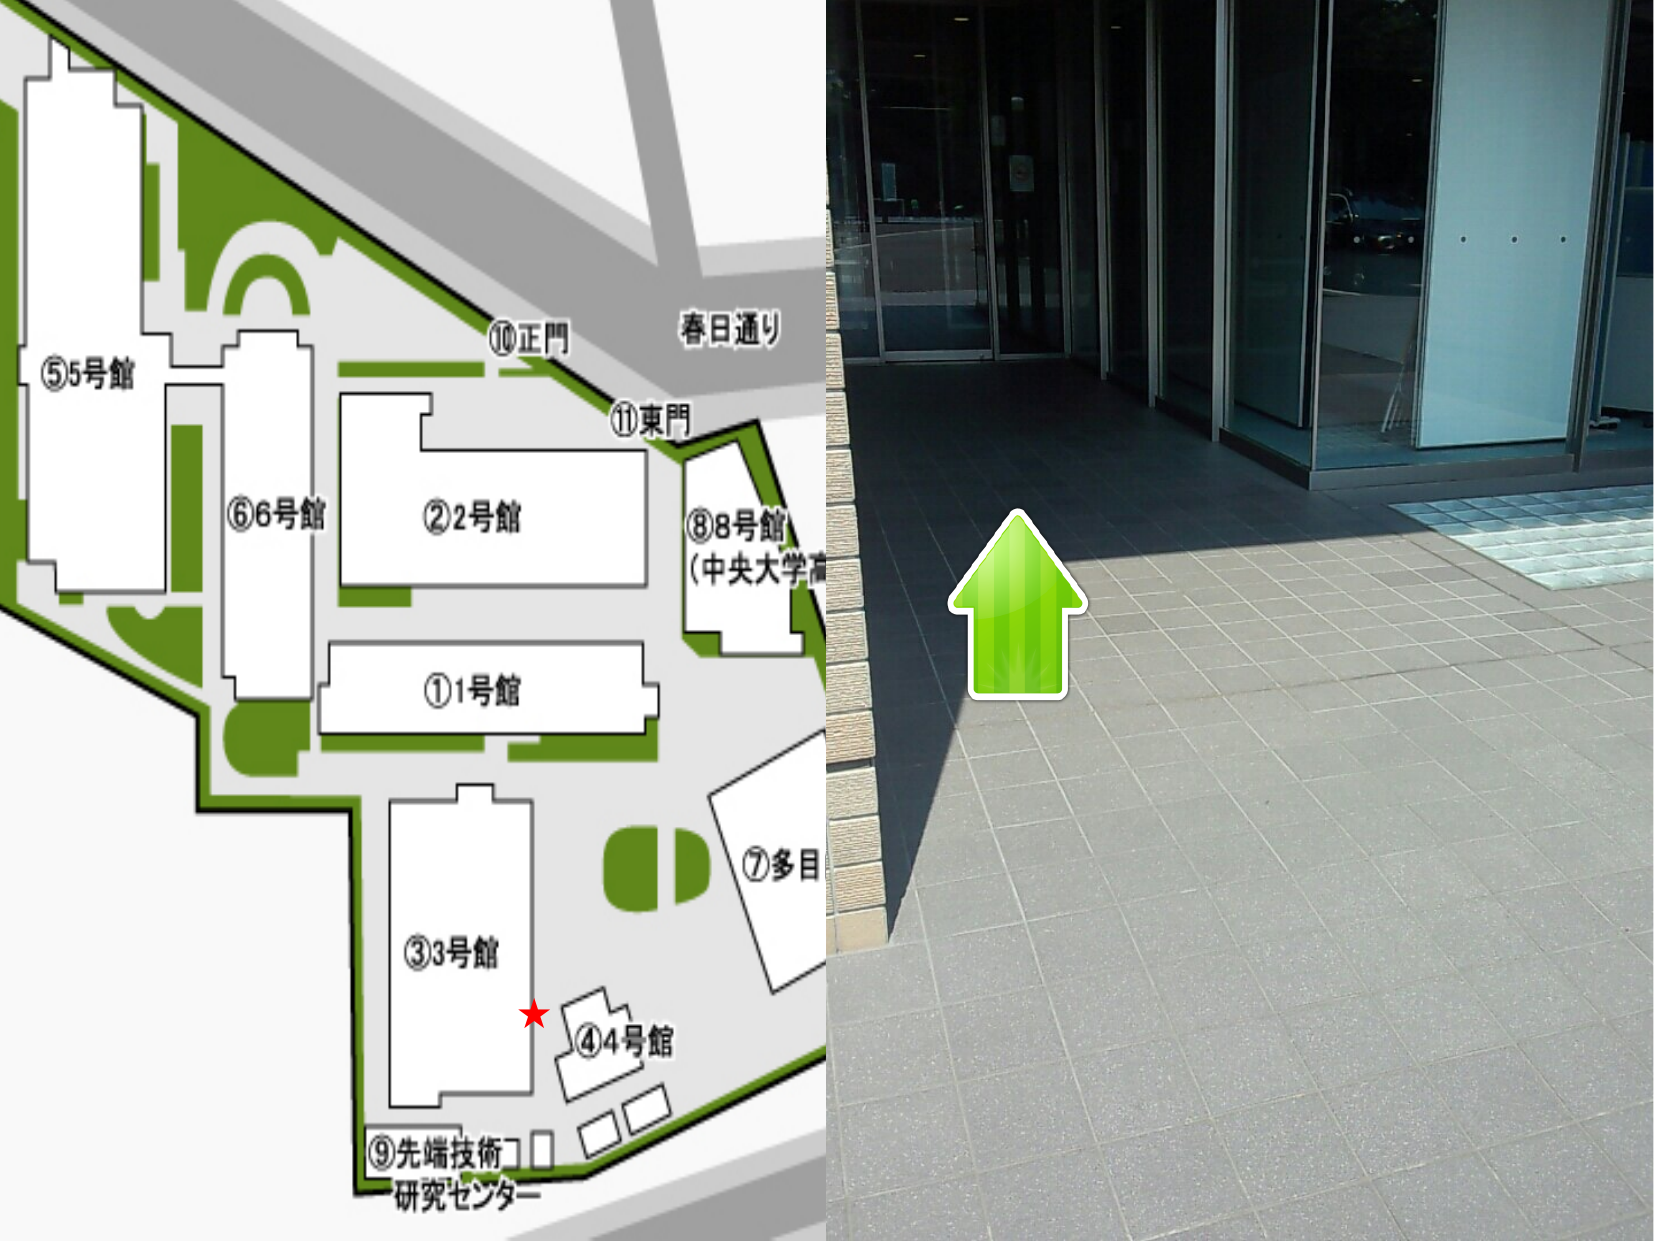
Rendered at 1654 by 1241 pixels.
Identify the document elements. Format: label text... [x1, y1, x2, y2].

picture [0, 0, 1654, 1241]
title ★ [460, 947, 609, 1081]
